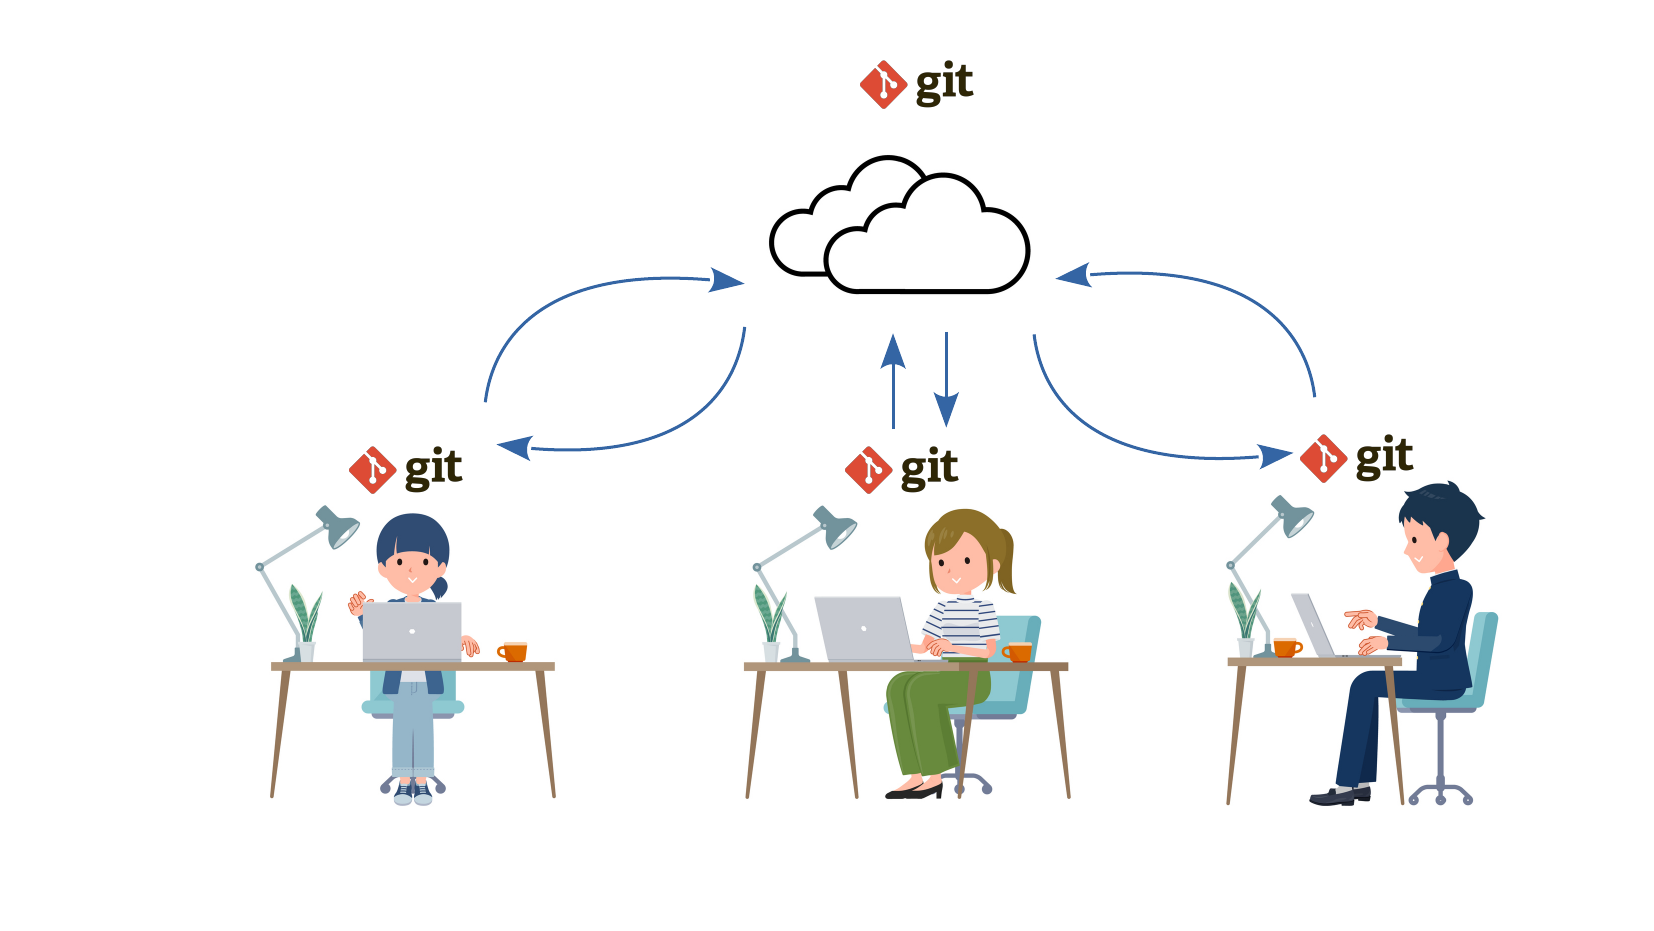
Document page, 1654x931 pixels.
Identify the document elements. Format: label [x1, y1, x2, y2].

picture [1182, 433, 1515, 830]
picture [161, 446, 628, 868]
picture [860, 60, 974, 109]
picture [751, 130, 1045, 311]
picture [695, 446, 1105, 832]
